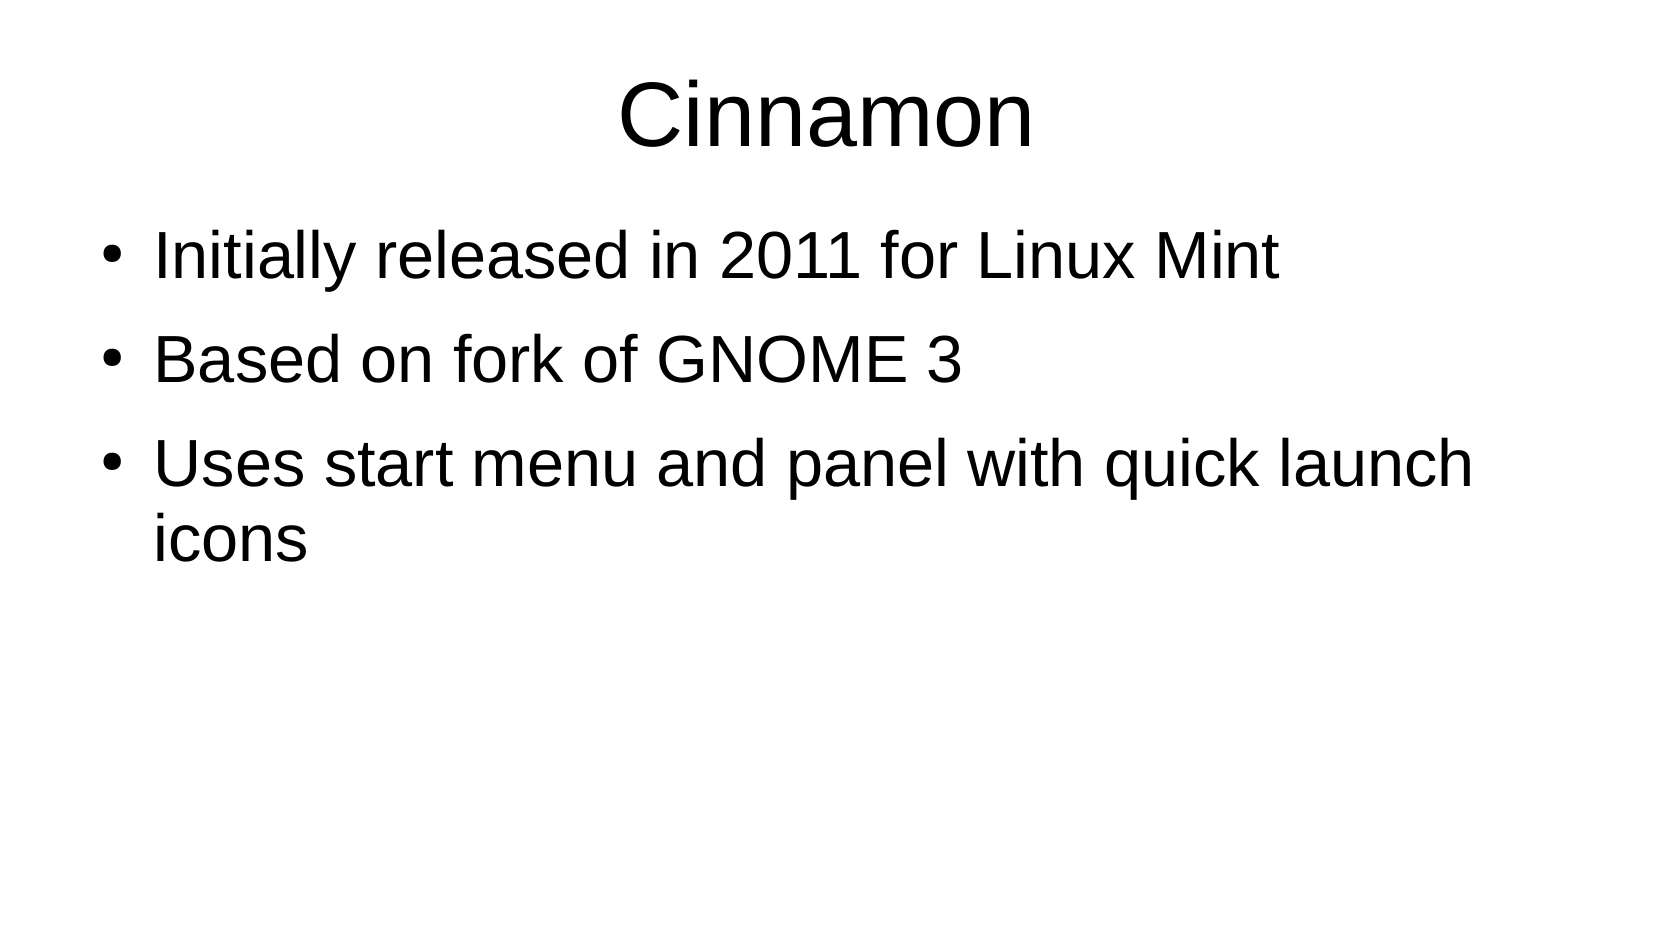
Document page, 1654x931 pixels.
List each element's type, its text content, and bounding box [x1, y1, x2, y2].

list Initially released in 2011 for Linux Mint Based on fork of GNOME 3 Uses start menu and panel with quick launch icons [82, 217, 1571, 758]
title Cinnamon [82, 37, 1571, 193]
